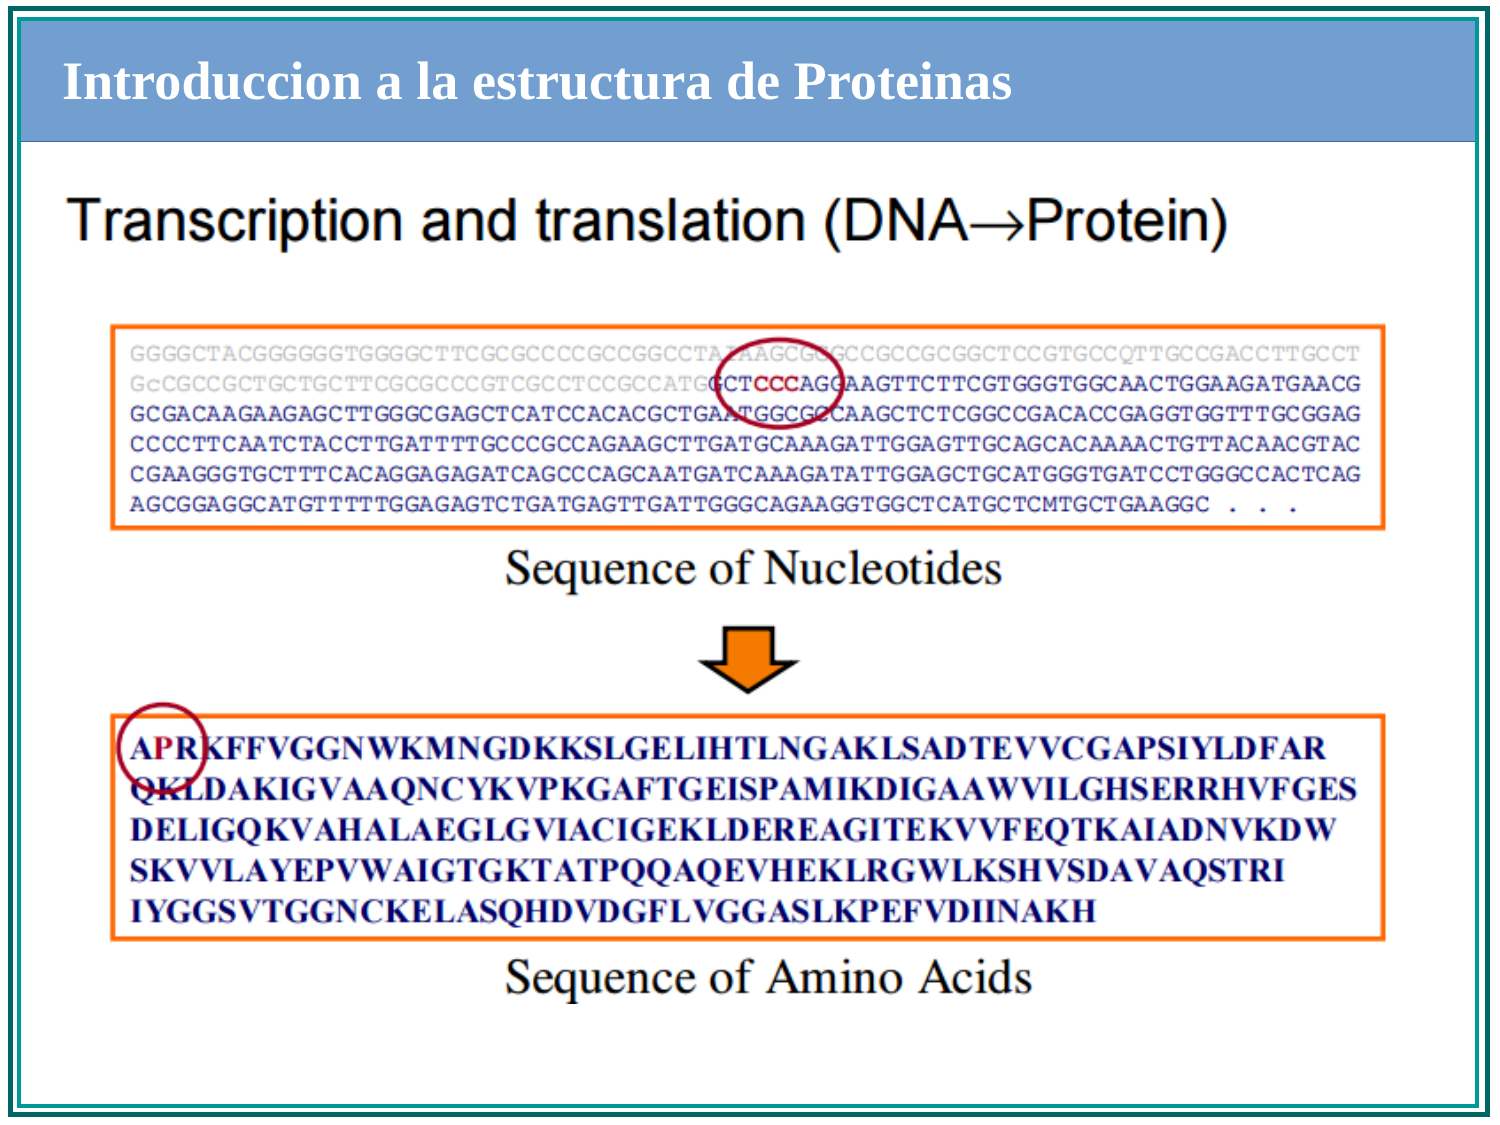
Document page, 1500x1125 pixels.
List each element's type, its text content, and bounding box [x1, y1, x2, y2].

text_box [21, 21, 1475, 142]
picture [52, 177, 1439, 1004]
text_box Introduccion a la estructura de Proteinas [47, 38, 1335, 142]
